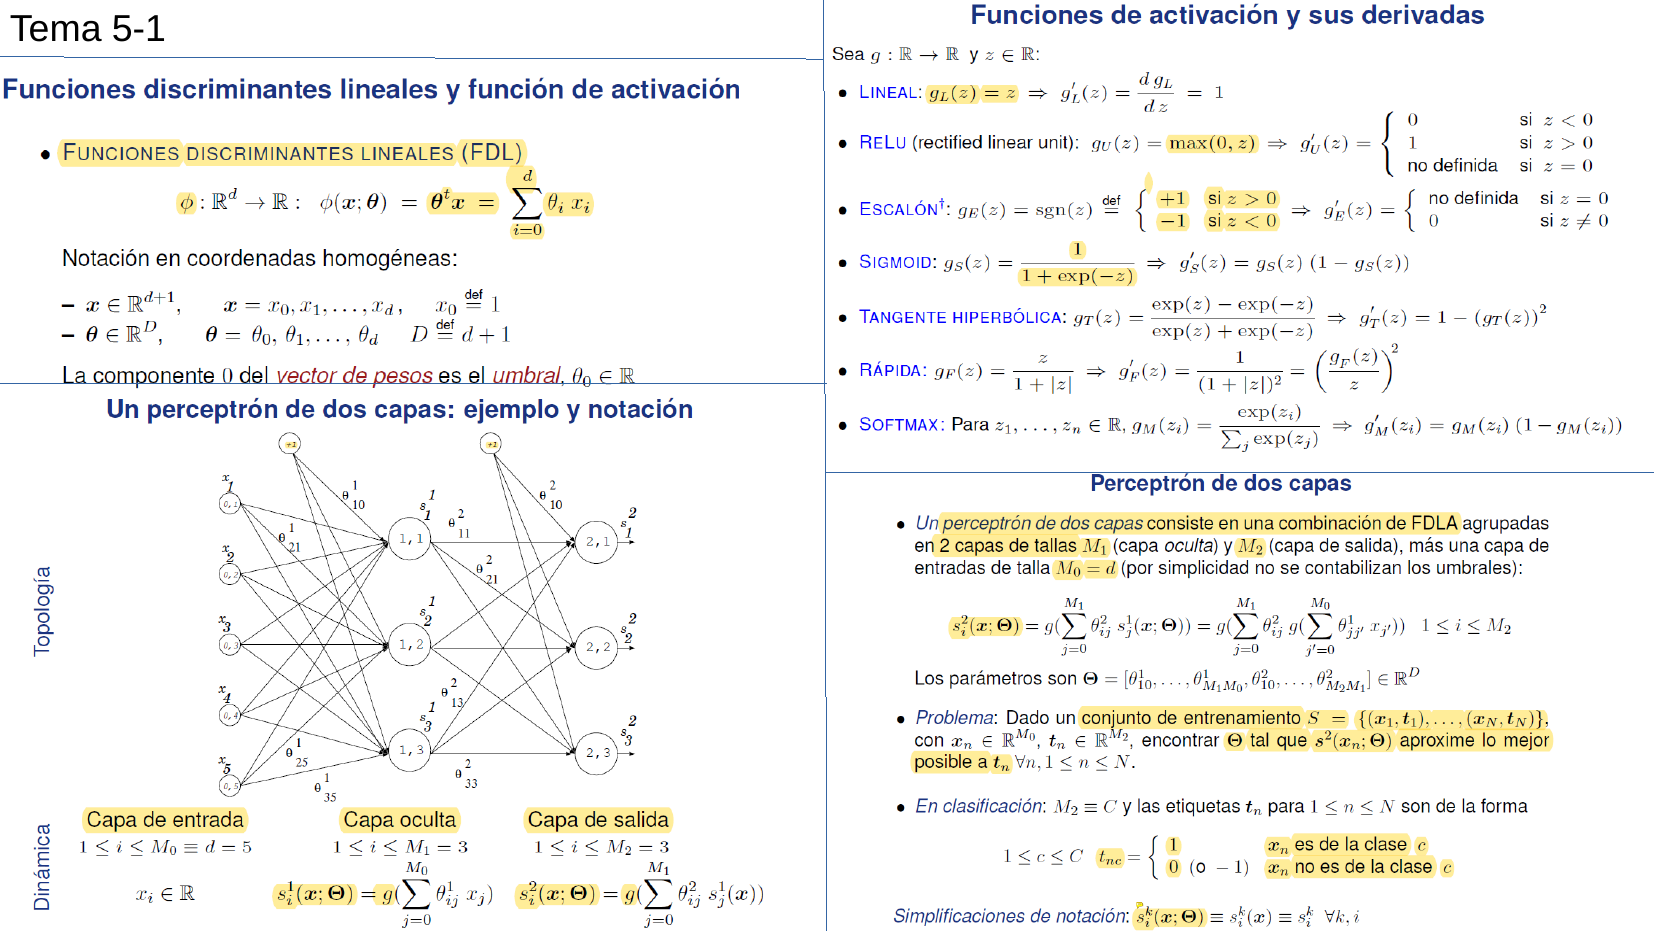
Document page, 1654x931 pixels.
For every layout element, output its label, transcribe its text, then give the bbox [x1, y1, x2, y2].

picture [0, 75, 739, 383]
picture [823, 0, 1625, 456]
picture [891, 473, 1554, 931]
picture [29, 392, 768, 931]
text_box Tema 5-1 [0, 0, 181, 57]
picture [0, 384, 739, 389]
